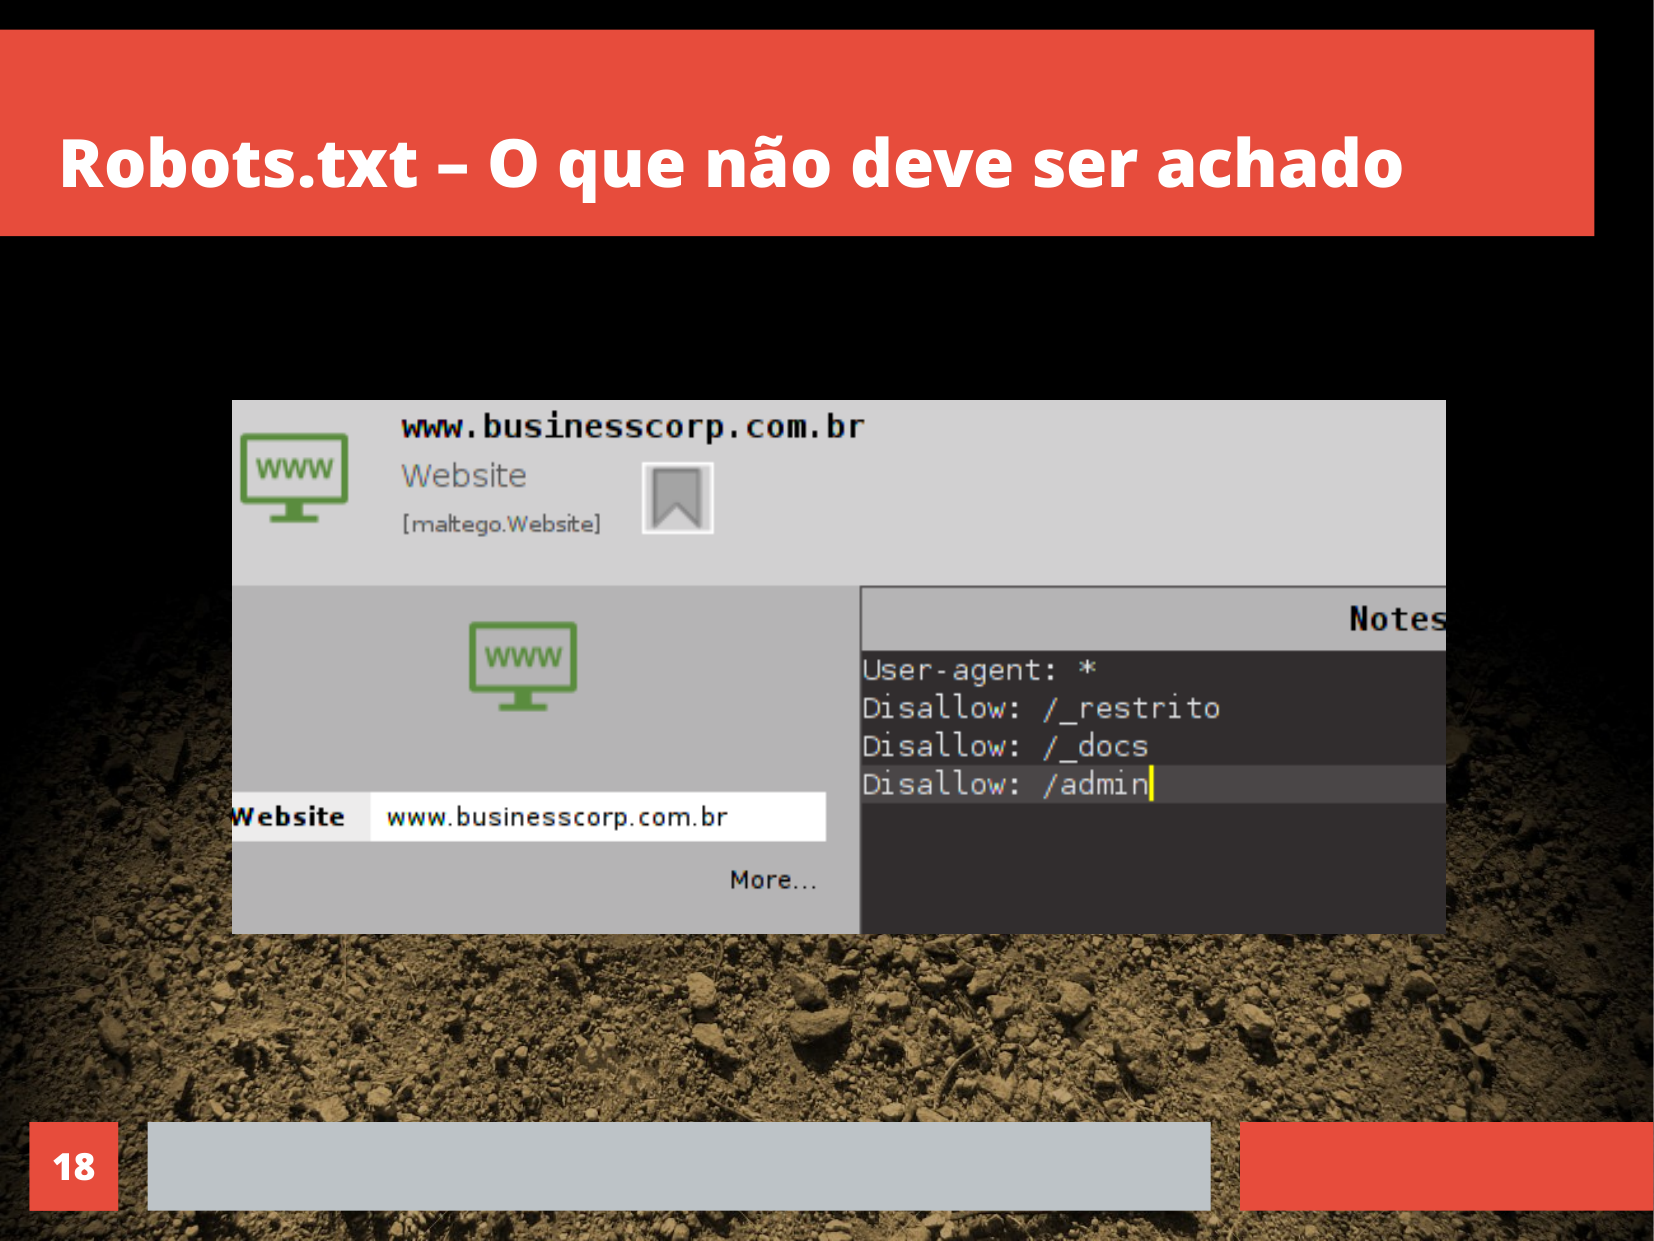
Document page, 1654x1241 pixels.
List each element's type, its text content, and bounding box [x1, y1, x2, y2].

picture [0, 0, 1654, 1241]
title Robots.txt – O que não deve ser achado [59, 59, 1595, 207]
